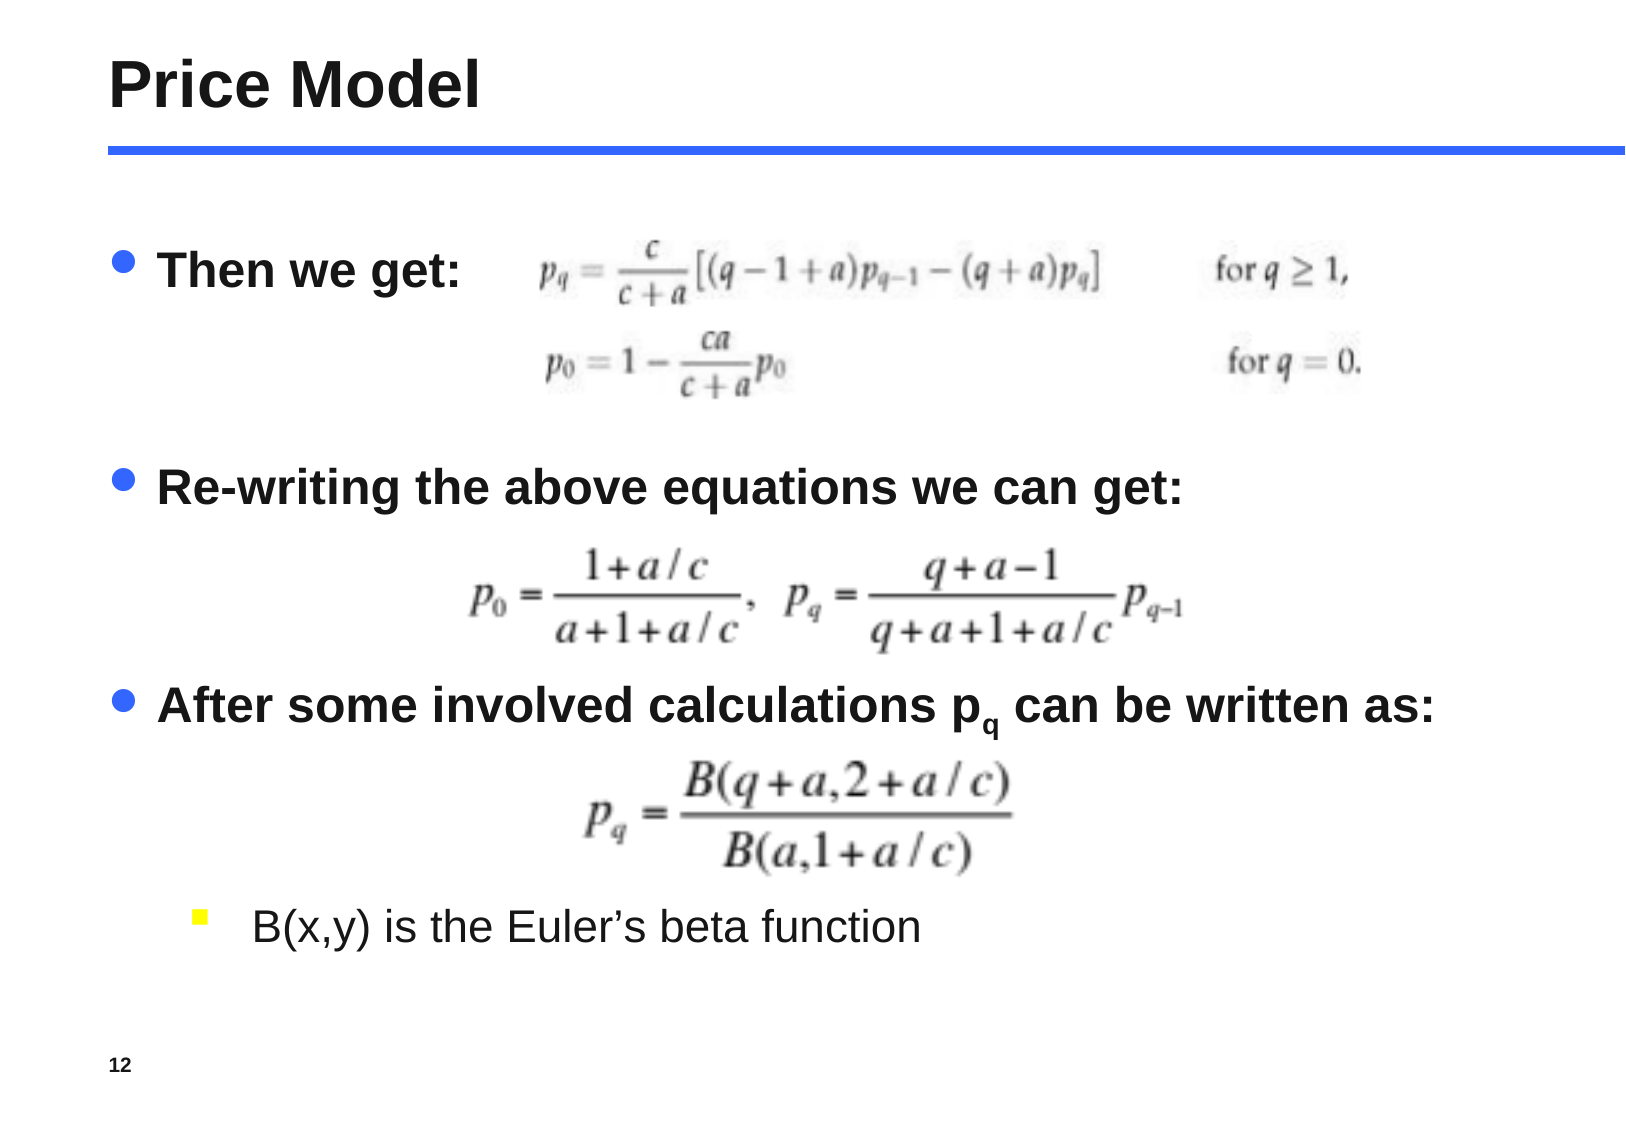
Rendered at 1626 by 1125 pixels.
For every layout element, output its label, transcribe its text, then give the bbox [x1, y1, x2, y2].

picture [510, 215, 1417, 410]
text_box <number> [108, 1051, 188, 1077]
list Then we get: Re-writing the above equations we can get: After some involved calculations pq can be written as: B(x,y) is the Euler’s beta function [108, 237, 1558, 975]
title Price Model [108, 30, 1558, 131]
chart [577, 746, 1016, 884]
chart [463, 523, 1211, 670]
